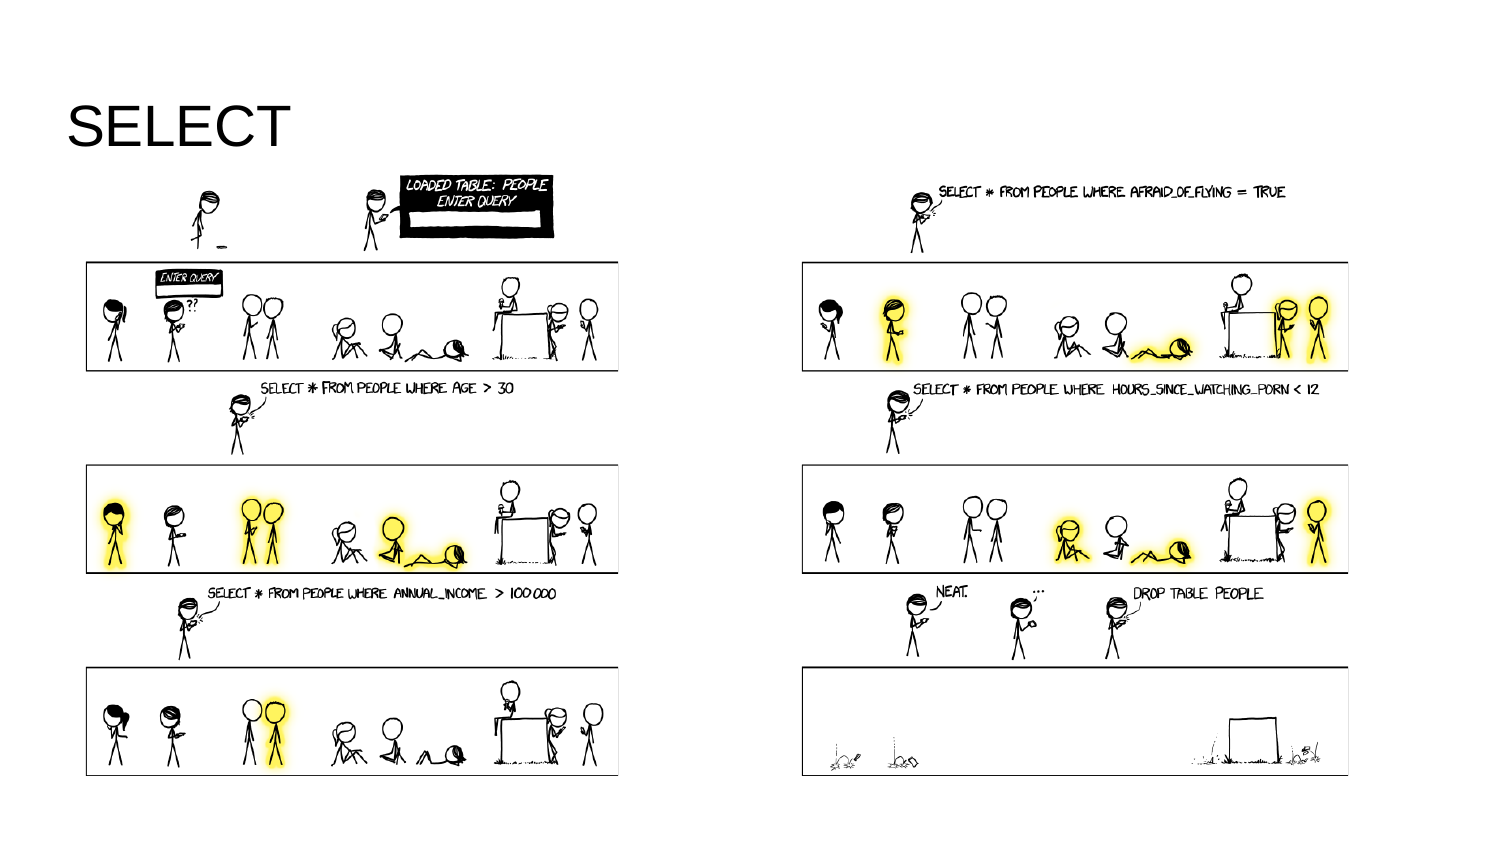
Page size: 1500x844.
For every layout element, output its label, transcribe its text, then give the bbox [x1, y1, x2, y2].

title SELECT [51, 72, 1449, 167]
picture [801, 180, 1349, 776]
picture [85, 166, 619, 776]
